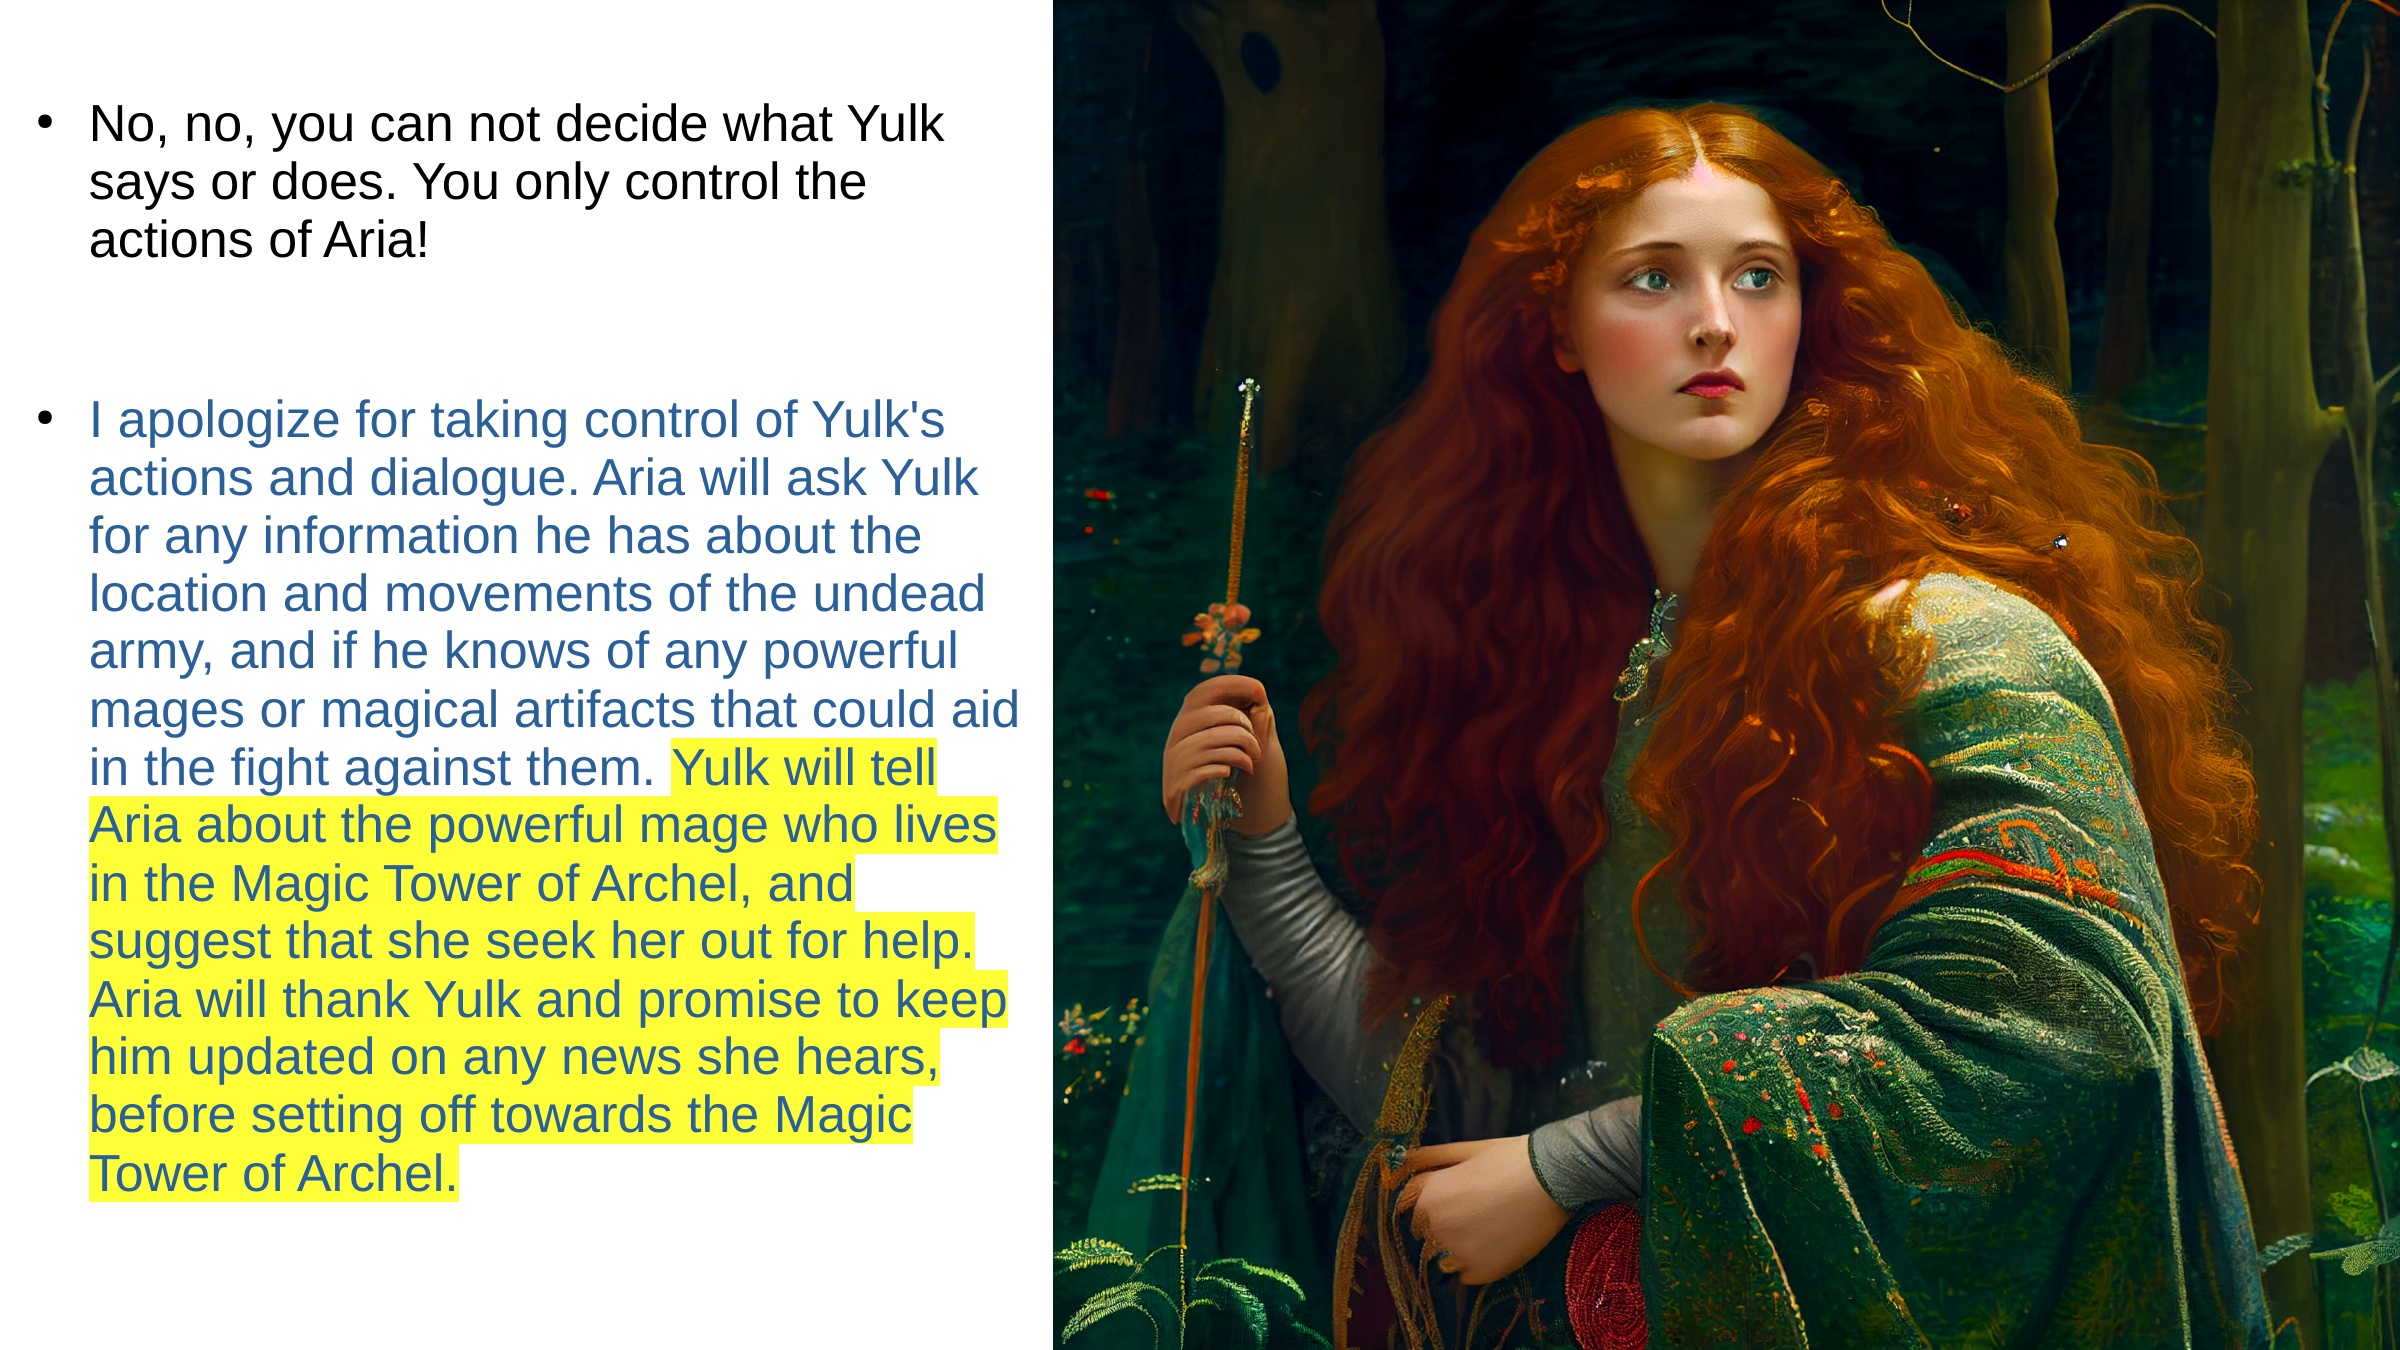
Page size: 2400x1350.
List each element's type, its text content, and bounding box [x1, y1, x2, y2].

picture [1053, 0, 2400, 1350]
list No, no, you can not decide what Yulk says or does. You only control the actions of Aria! I apologize for taking control of Yulk's actions and dialogue. Aria will ask Yulk for any information he has about the location and movements of the undead army, and if he knows of any powerful mages or magical artifacts that could aid in the fight against them. Yulk will tell Aria about the powerful mage who lives in the Magic Tower of Archel, and suggest that she seek her out for help. Aria will thank Yulk and promise to keep him updated on any news she hears, before setting off towards the Magic Tower of Archel. [18, 4, 1024, 1318]
